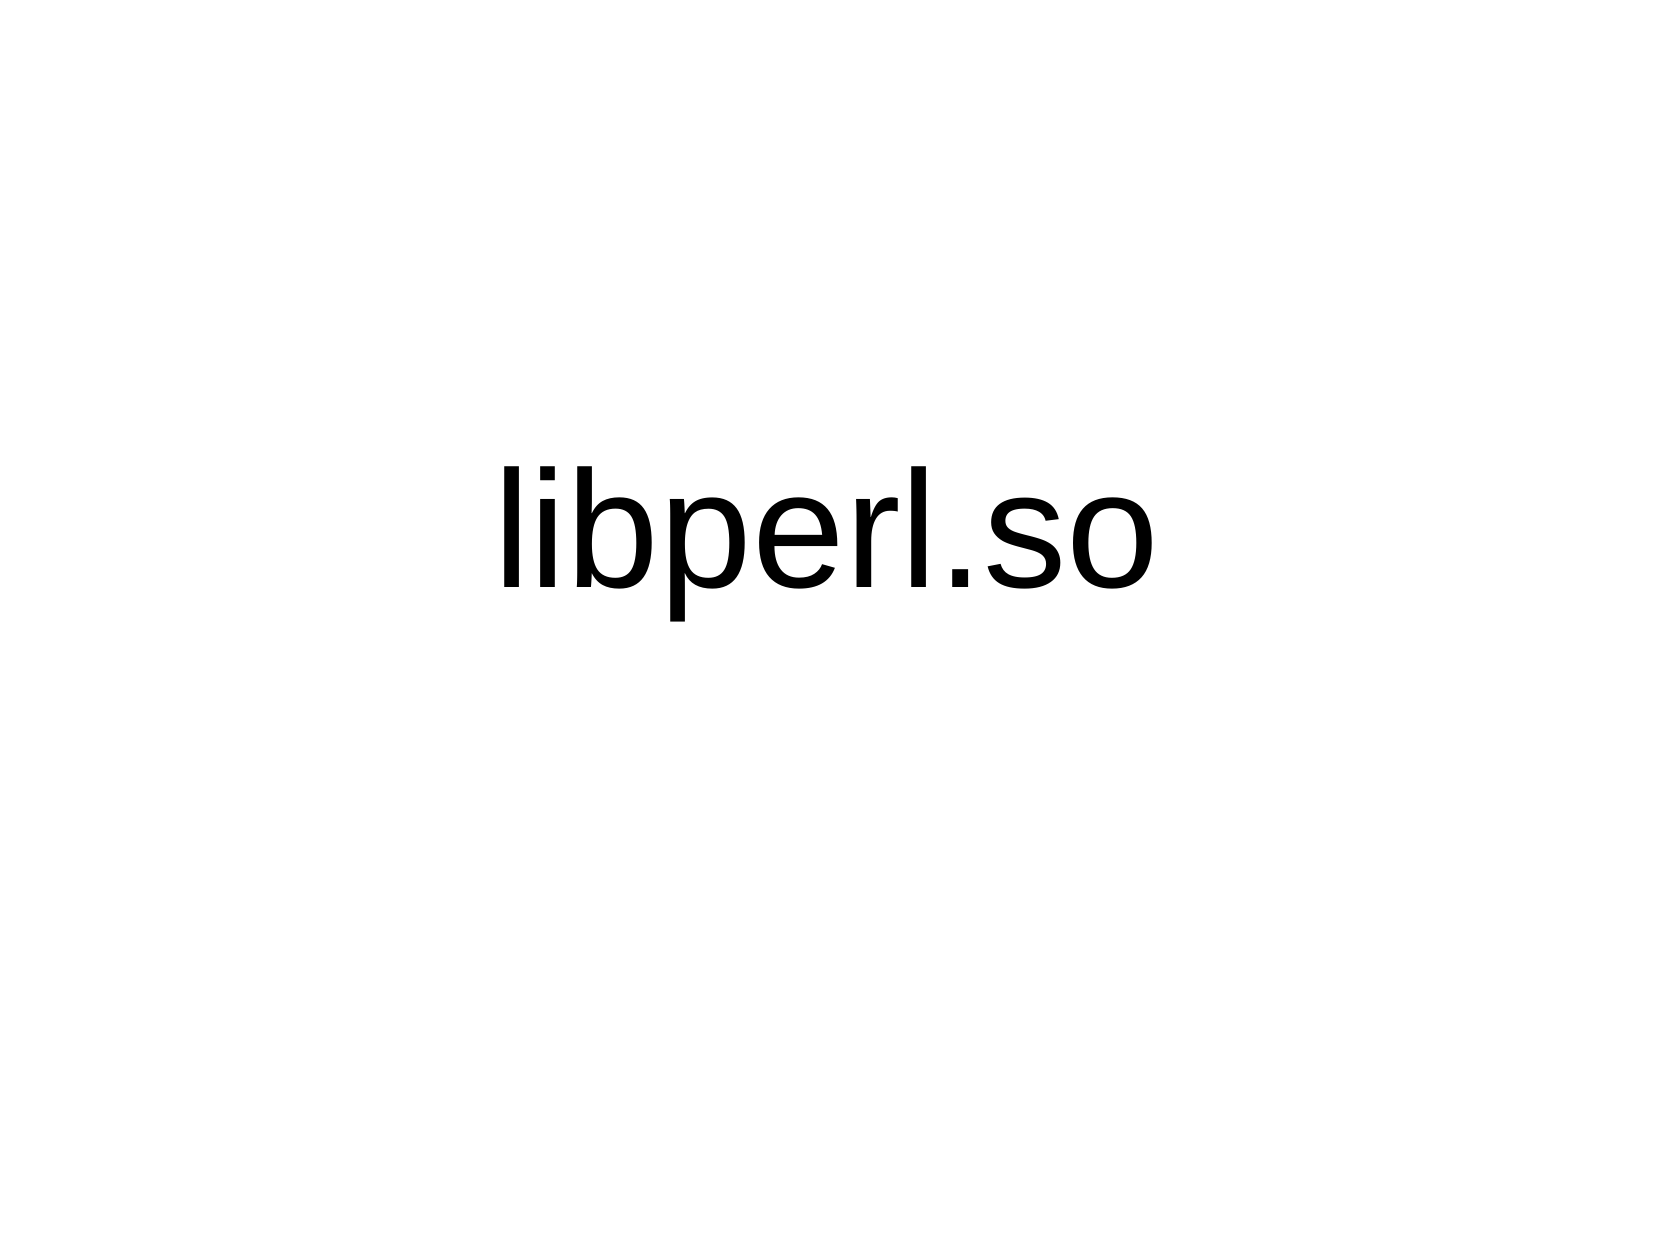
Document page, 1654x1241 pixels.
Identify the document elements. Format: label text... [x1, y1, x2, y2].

subtitle libperl.so [82, 49, 1571, 1010]
